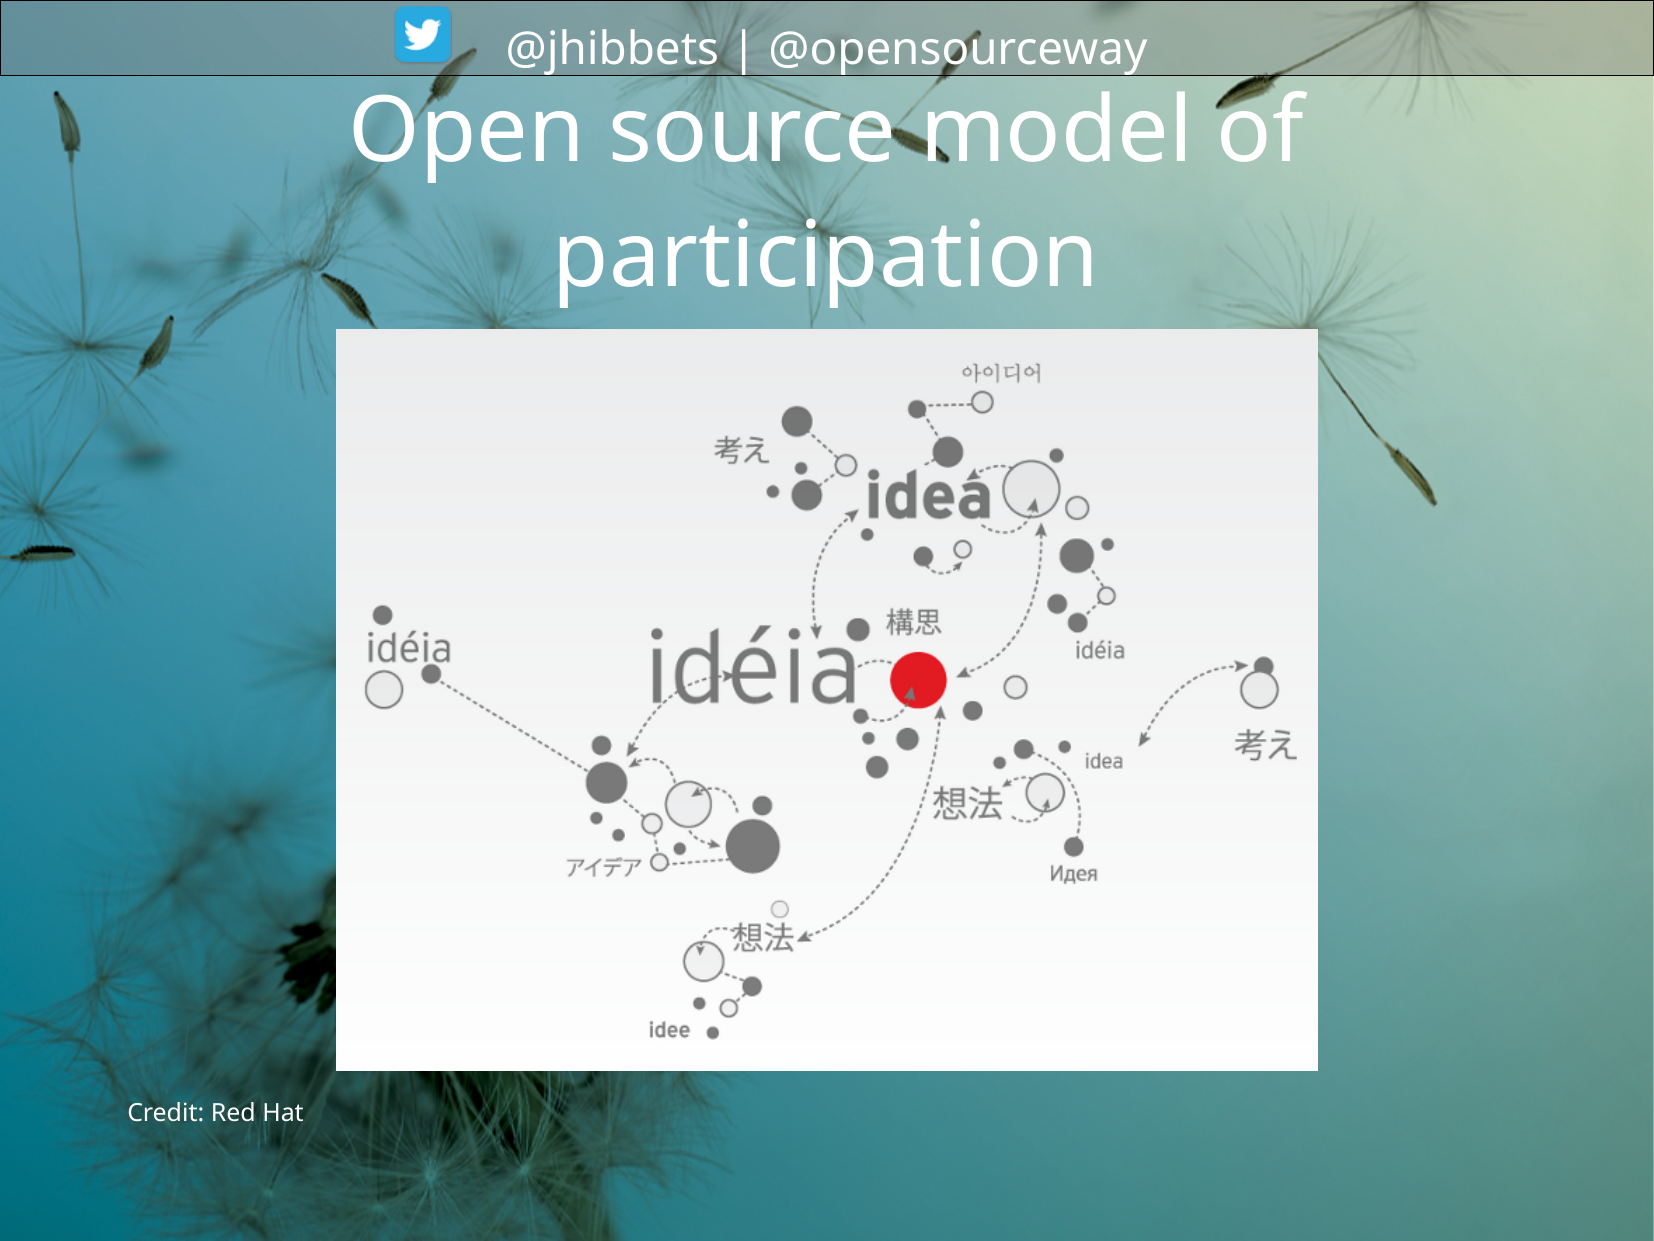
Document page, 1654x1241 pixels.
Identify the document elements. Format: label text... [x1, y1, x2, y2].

picture [393, 5, 454, 66]
text_box Credit: Red Hat [112, 1087, 325, 1128]
picture [0, 76, 1654, 1241]
title Open source model of participation [82, 84, 1571, 292]
